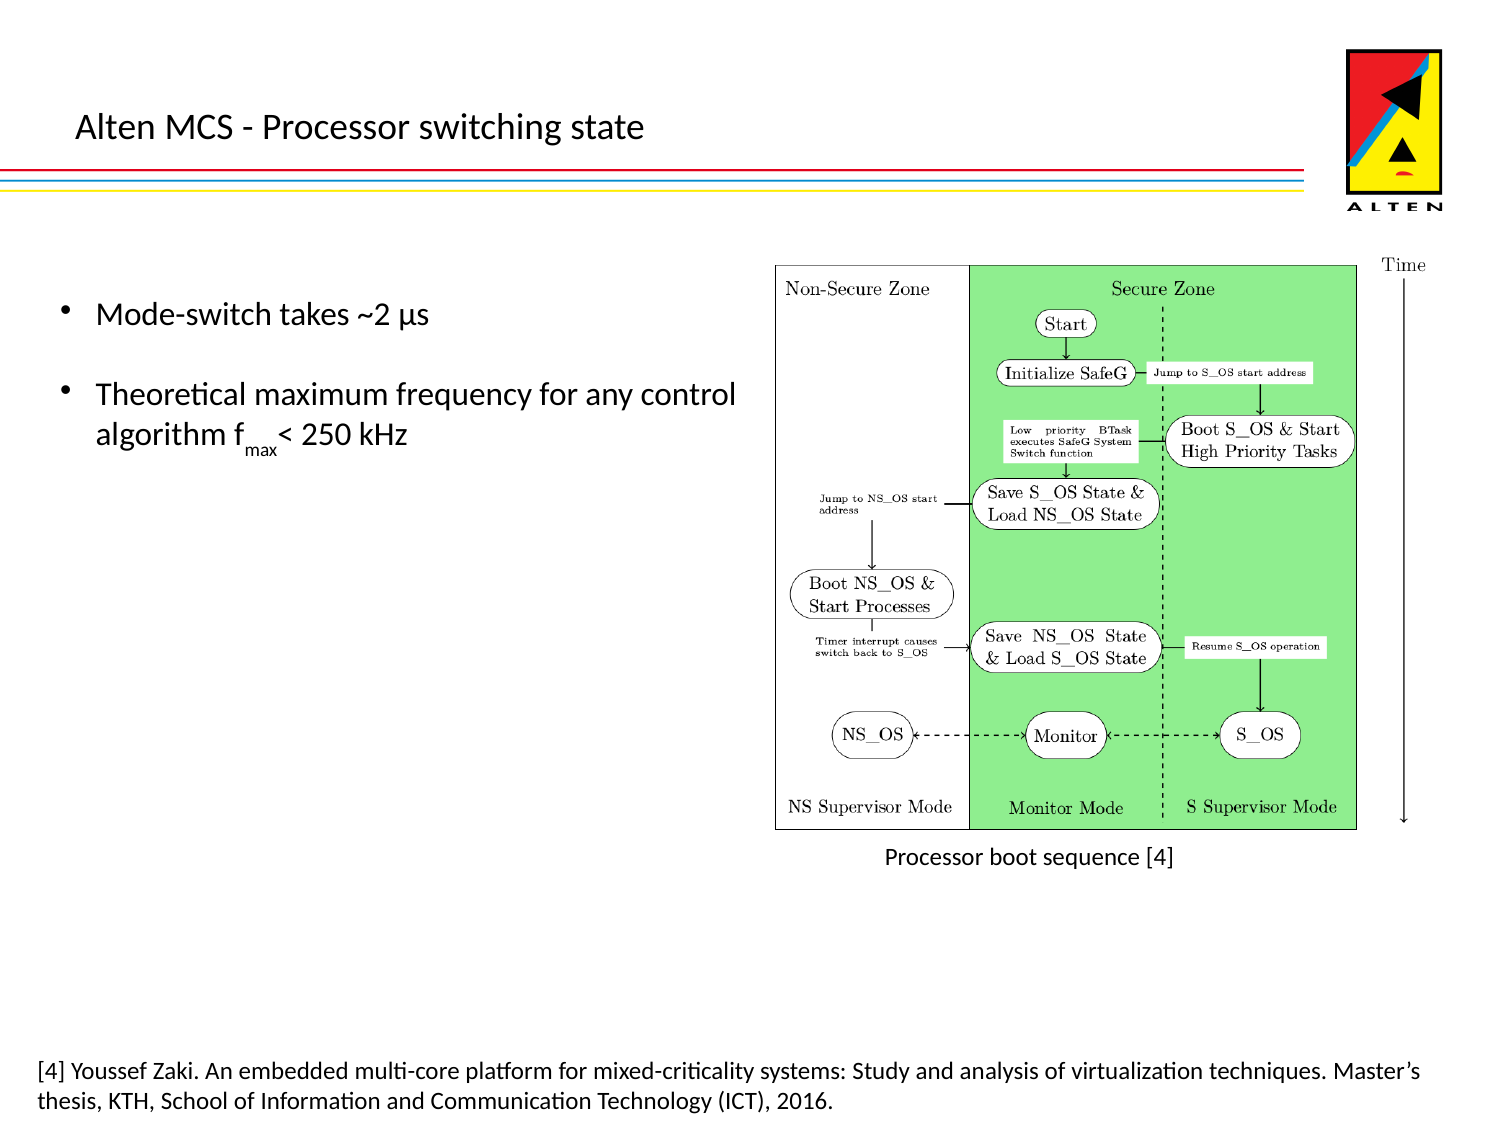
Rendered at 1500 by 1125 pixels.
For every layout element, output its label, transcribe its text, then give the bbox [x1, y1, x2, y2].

text_box [4] Youssef Zaki. An embedded multi-core platform for mixed-criticality systems: Study and analysis of virtualization techniques. Master’s thesis, KTH, School of Information and Communication Technology (ICT), 2016. [22, 1046, 1478, 1125]
picture [0, 169, 74, 179]
text_box Processor boot sequence [4] [869, 832, 1268, 876]
text_box Mode-switch takes ~2 μs Theoretical maximum frequency for any control algorithm fmax< 250 kHz [45, 284, 781, 672]
picture [0, 182, 74, 192]
text_box Alten MCS - Processor switching state [74, 31, 1306, 219]
picture [769, 250, 1435, 838]
